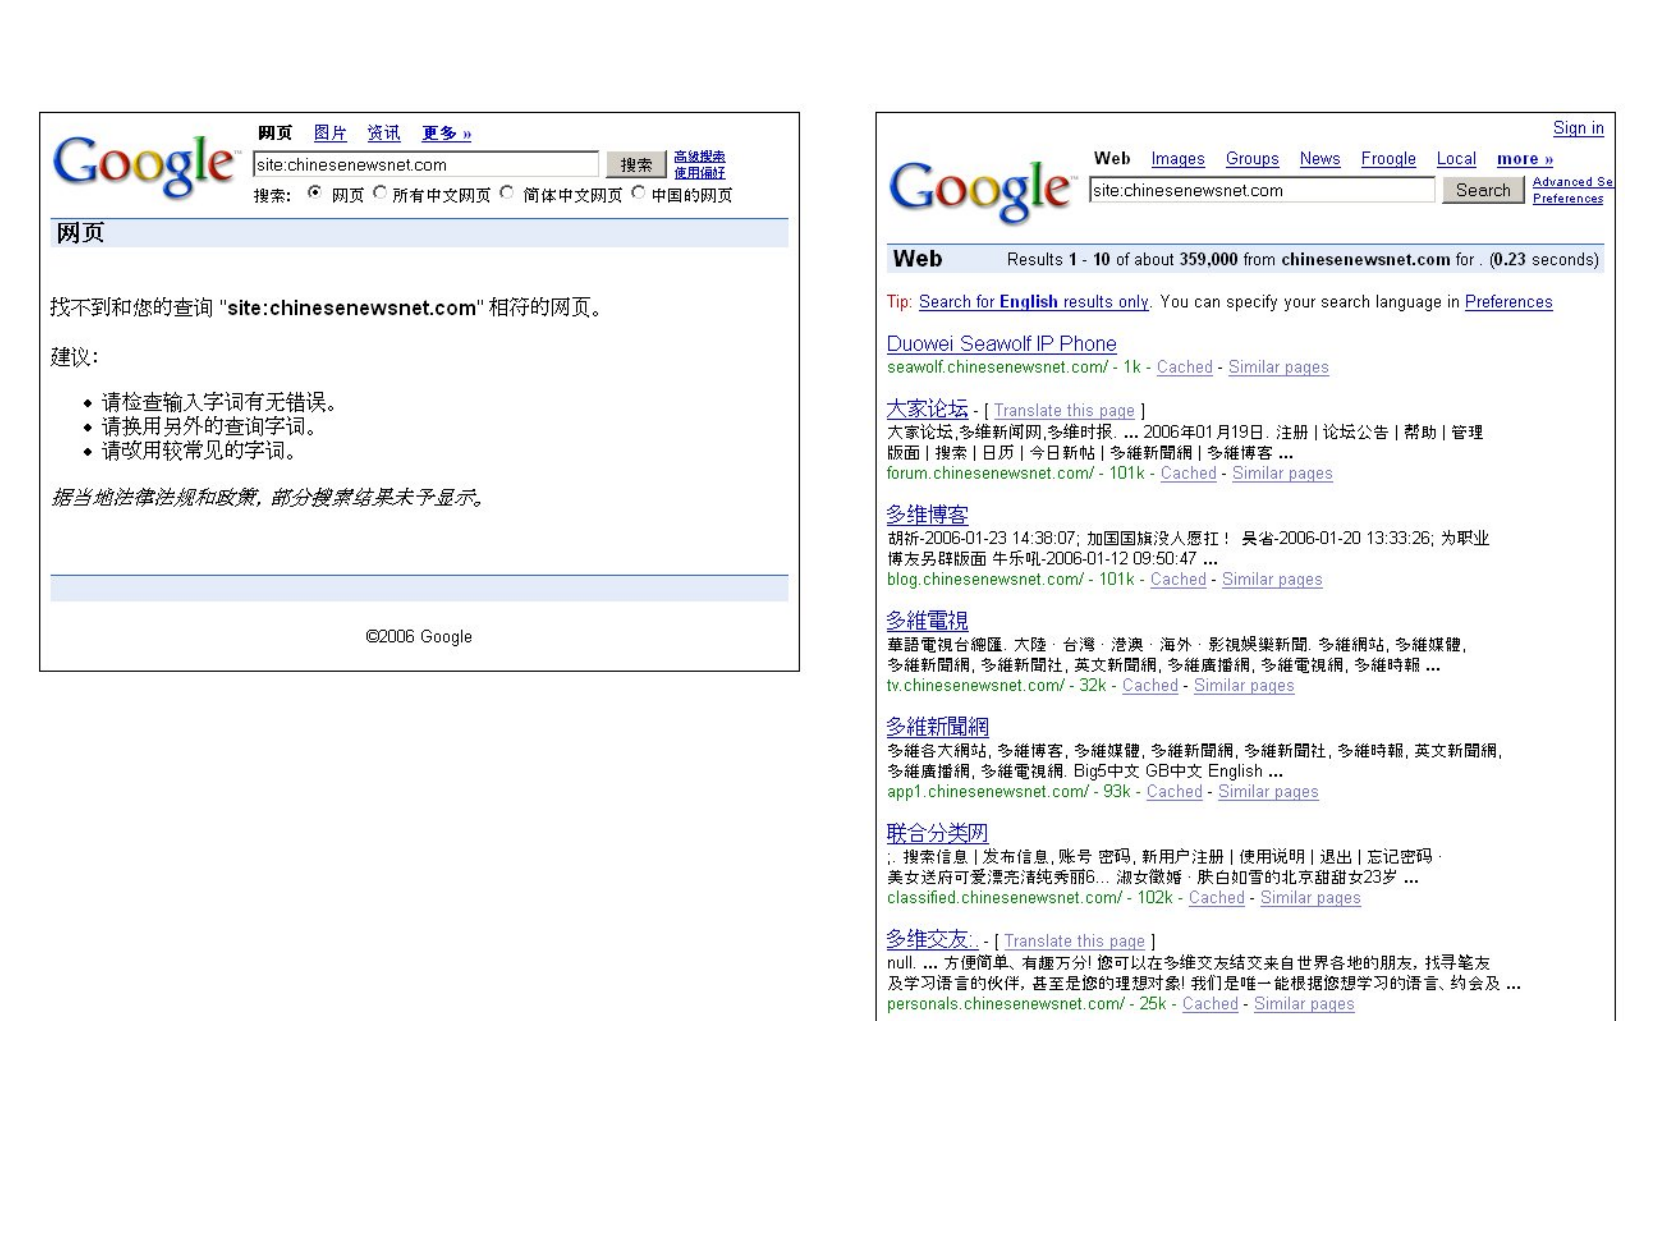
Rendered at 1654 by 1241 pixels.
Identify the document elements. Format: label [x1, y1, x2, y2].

picture [29, 103, 1625, 1021]
